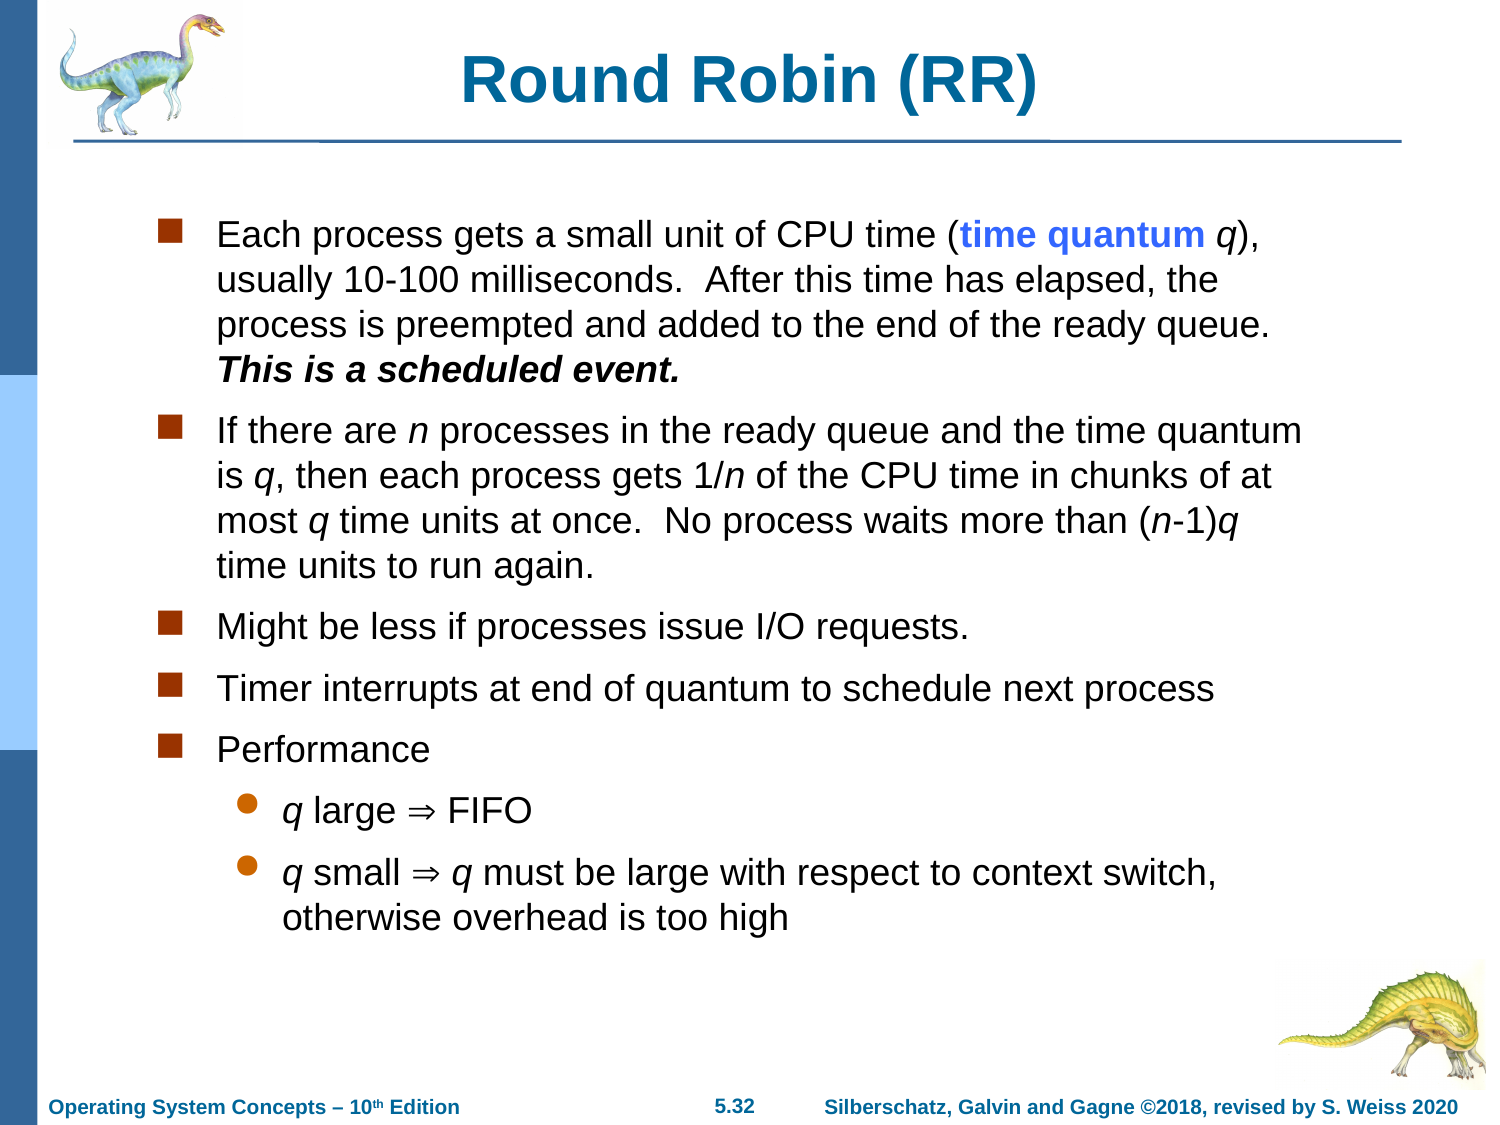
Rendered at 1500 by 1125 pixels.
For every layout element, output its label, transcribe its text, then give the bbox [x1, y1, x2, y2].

picture [1141, 1099, 1149, 1104]
picture [46, 0, 243, 149]
text_box Each process gets a small unit of CPU time (time quantum q), usually 10-100 milliseconds. After this time has elapsed, the process is preempted and added to the end of the ready queue. This is a scheduled event. If there are n processes in the ready queue and the time quantum is q, then each process gets 1/n of the CPU time in chunks of at most q time units at once. No process waits more than (n-1)q time units to run again. Might be less if processes issue I/O requests. Timer interrupts at end of quantum to schedule next process Performance q large  FIFO q small  q must be large with respect to context switch, otherwise overhead is too high [145, 202, 1319, 938]
text_box Round Robin (RR) [75, 28, 1426, 124]
picture [1275, 959, 1486, 1090]
